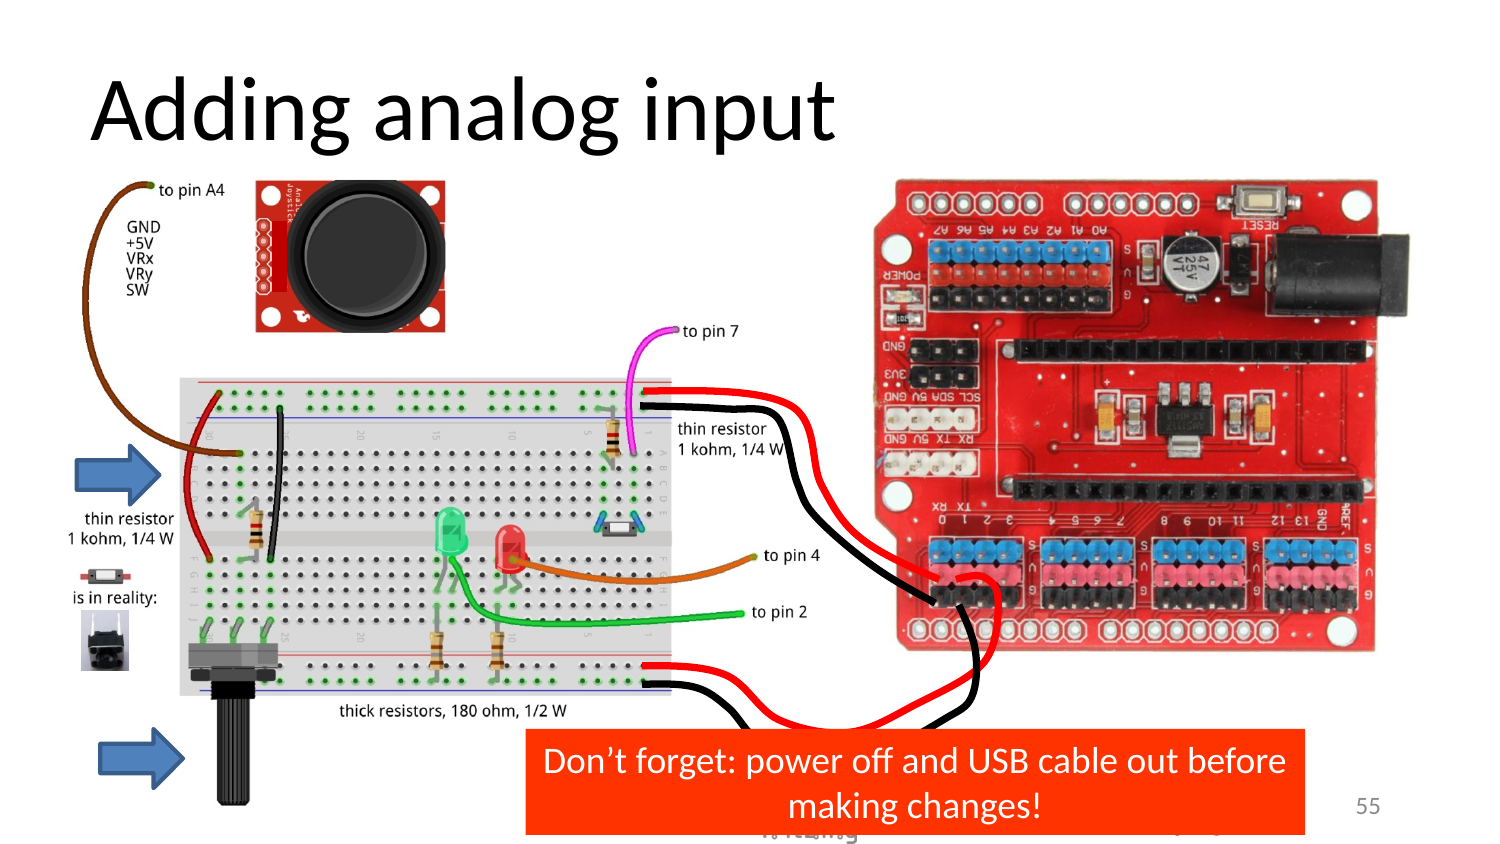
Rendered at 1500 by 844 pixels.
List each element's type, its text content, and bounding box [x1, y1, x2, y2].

text_box [76, 445, 160, 505]
picture [868, 173, 1418, 657]
text_box Don’t forget: power off and USB cable out before making changes! [525, 728, 1306, 835]
title Adding analog input [75, 33, 1426, 175]
text_box [272, 221, 287, 292]
text_box 55 [1340, 782, 1426, 827]
text_box [100, 728, 184, 789]
picture [0, 173, 857, 844]
